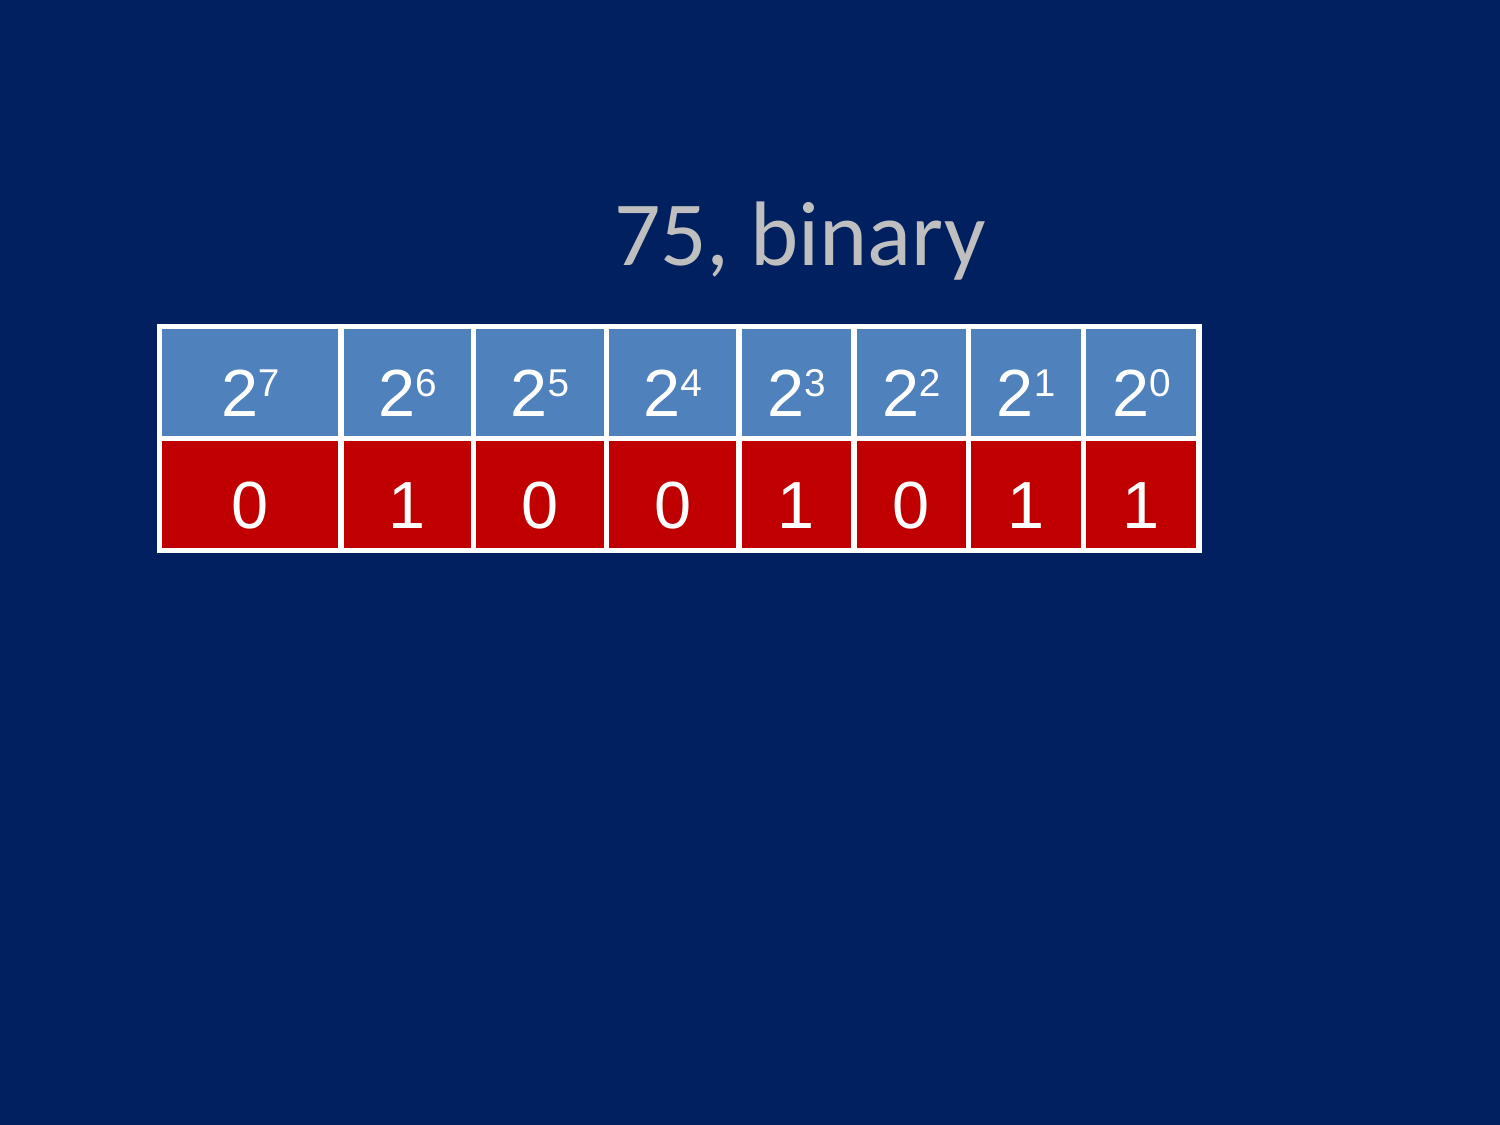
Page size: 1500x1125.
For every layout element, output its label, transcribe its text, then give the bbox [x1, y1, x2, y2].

table_header 26 [344, 329, 471, 436]
table_header 25 [476, 329, 604, 436]
table_cell 0 [476, 441, 604, 548]
table_header 20 [1086, 329, 1196, 436]
table_cell 1 [742, 441, 851, 548]
table_header 24 [609, 329, 736, 436]
table_cell 0 [162, 441, 338, 548]
table_header 22 [857, 329, 966, 436]
table_cell 1 [344, 441, 471, 548]
table_header 27 [162, 329, 338, 436]
table_header 23 [742, 329, 851, 436]
table_cell 1 [1086, 441, 1196, 548]
table_cell 0 [609, 441, 736, 548]
text_box 75, binary [237, 172, 1364, 286]
table_cell 0 [857, 441, 966, 548]
table_cell 1 [971, 441, 1081, 548]
table_header 21 [971, 329, 1081, 436]
